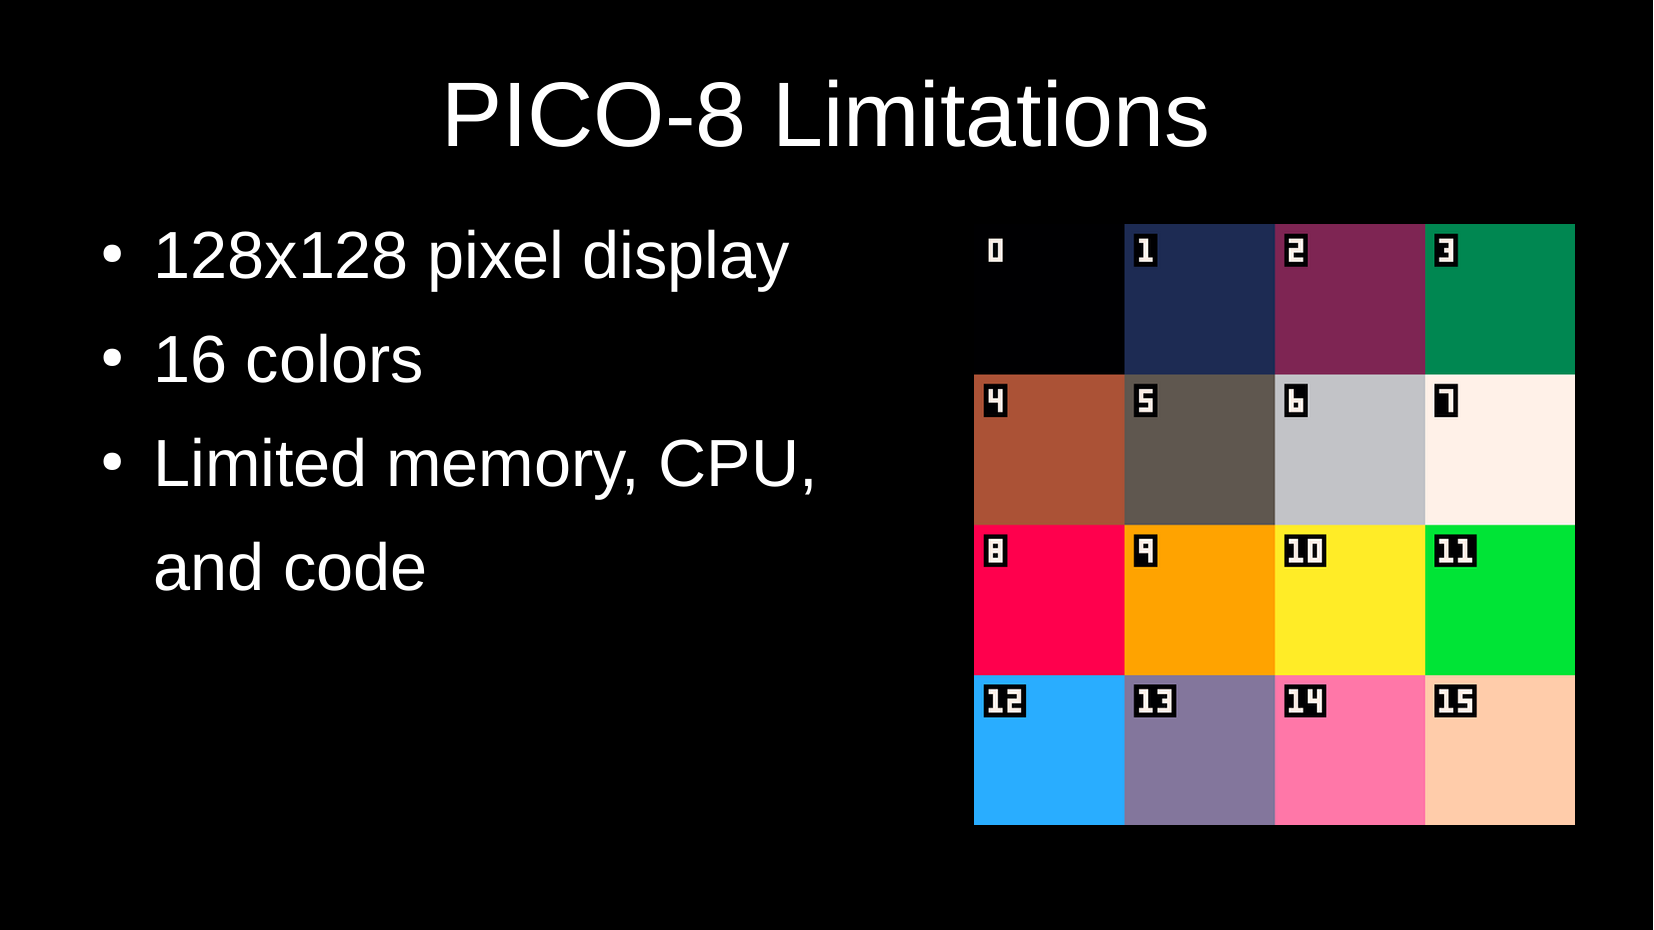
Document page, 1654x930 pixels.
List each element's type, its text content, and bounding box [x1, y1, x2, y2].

list 128x128 pixel display 16 colors Limited memory, CPU, and code [82, 217, 1571, 901]
title PICO-8 Limitations [82, 37, 1571, 193]
picture [974, 224, 1575, 825]
